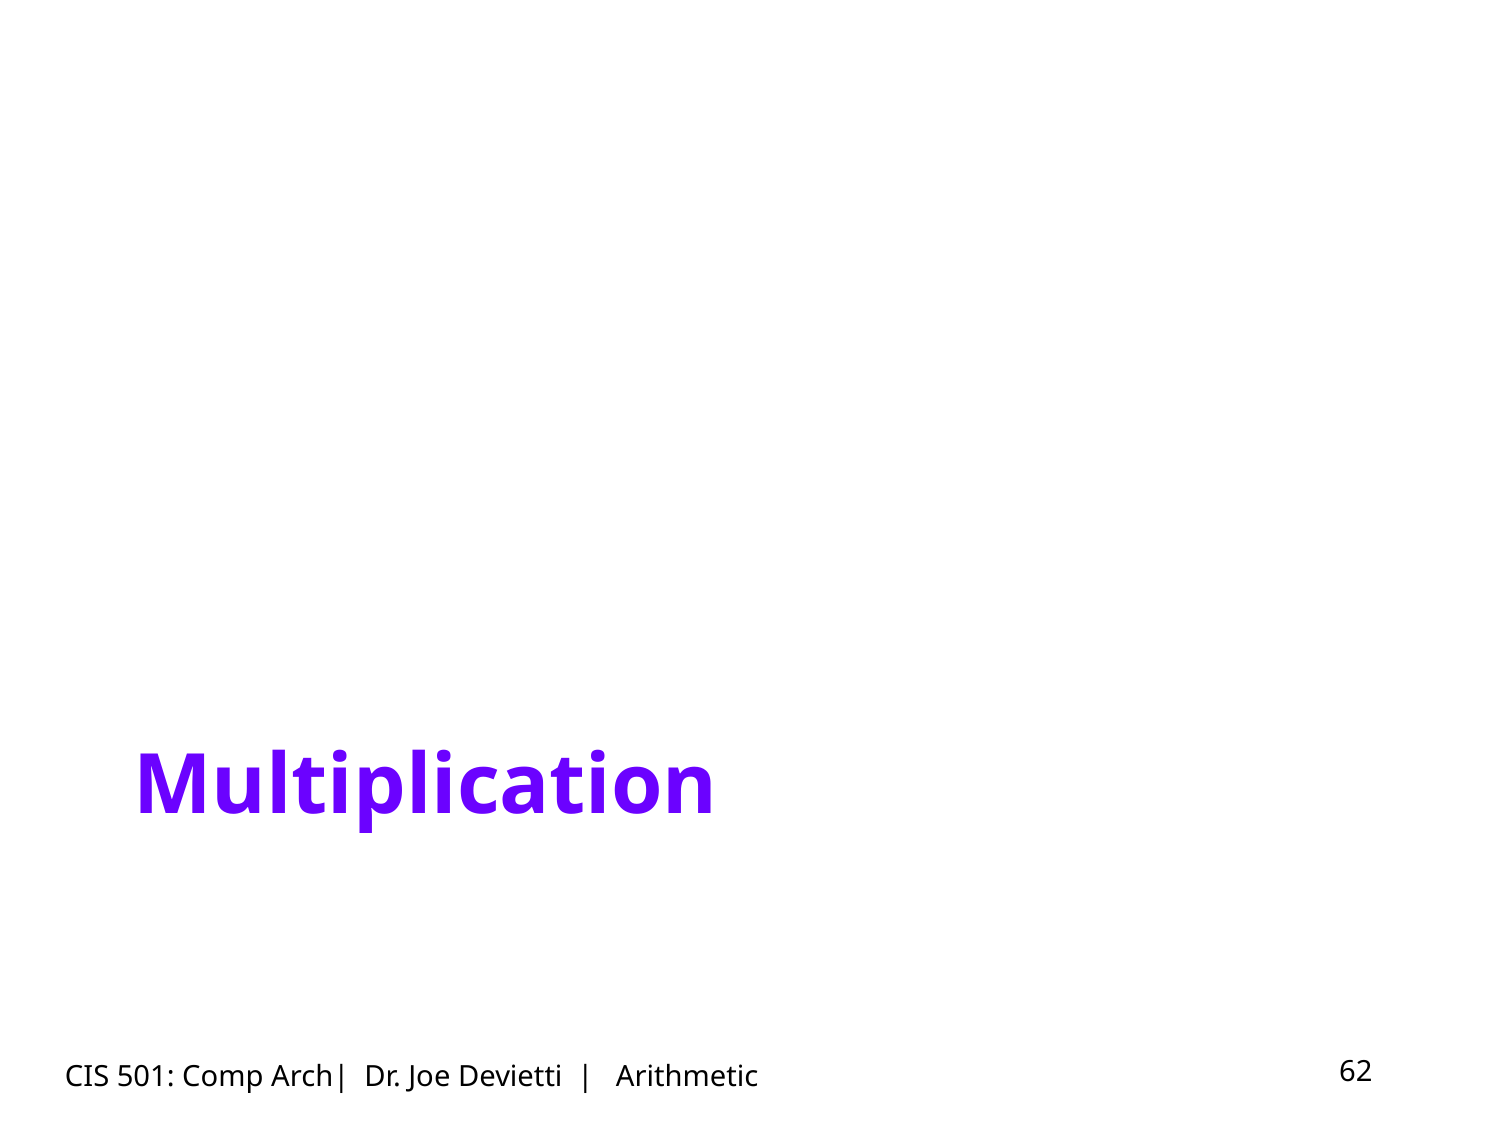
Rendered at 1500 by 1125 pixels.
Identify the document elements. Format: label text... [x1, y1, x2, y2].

text_box CIS 501: Comp Arch| Dr. Joe Devietti | Arithmetic [49, 1049, 988, 1100]
text_box Multiplication [118, 722, 1394, 947]
text_box <number> [1074, 1049, 1388, 1100]
